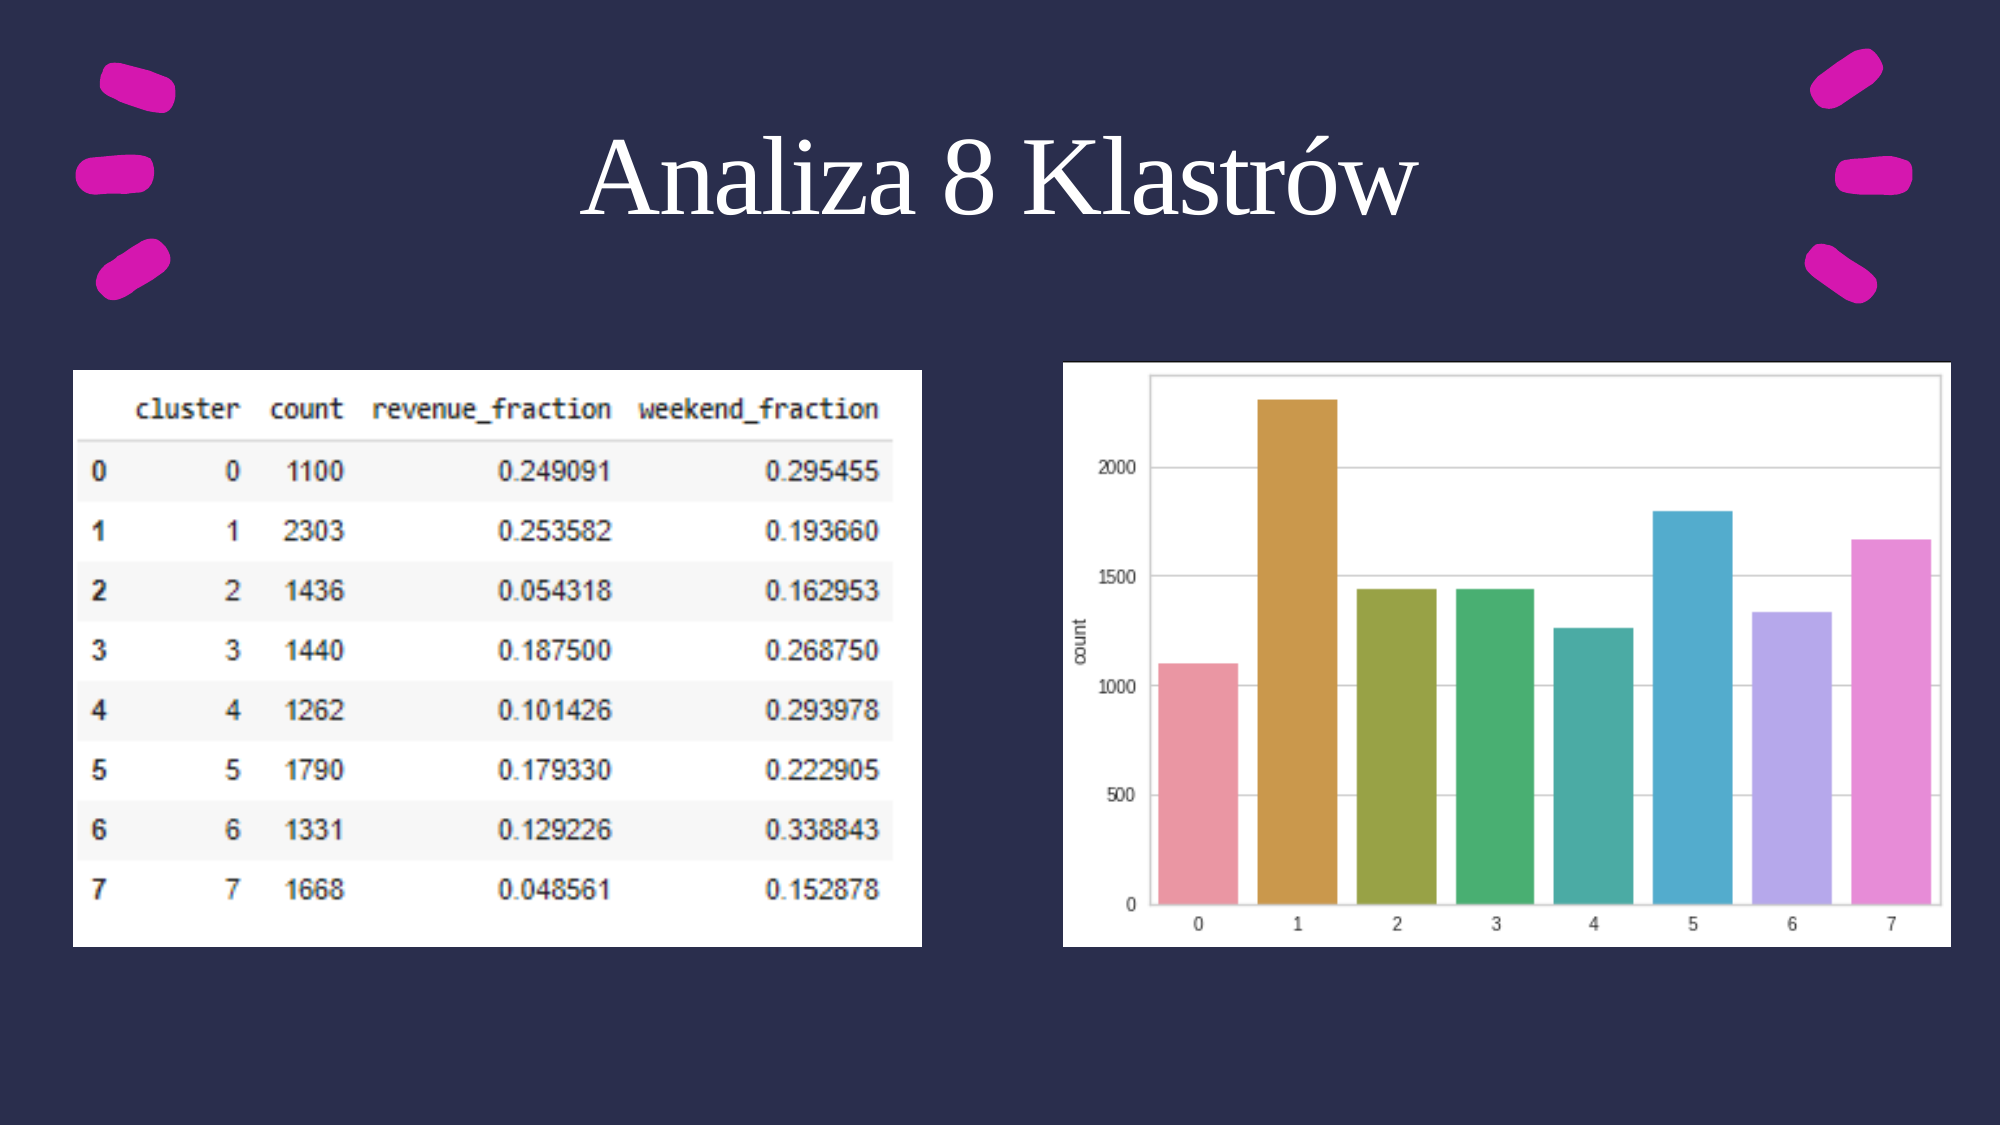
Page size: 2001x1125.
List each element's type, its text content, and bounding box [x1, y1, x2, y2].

picture [1063, 361, 1951, 947]
text_box [0, 0, 2000, 1125]
title Analiza 8 Klastrów [221, 101, 1779, 197]
picture [73, 370, 922, 947]
